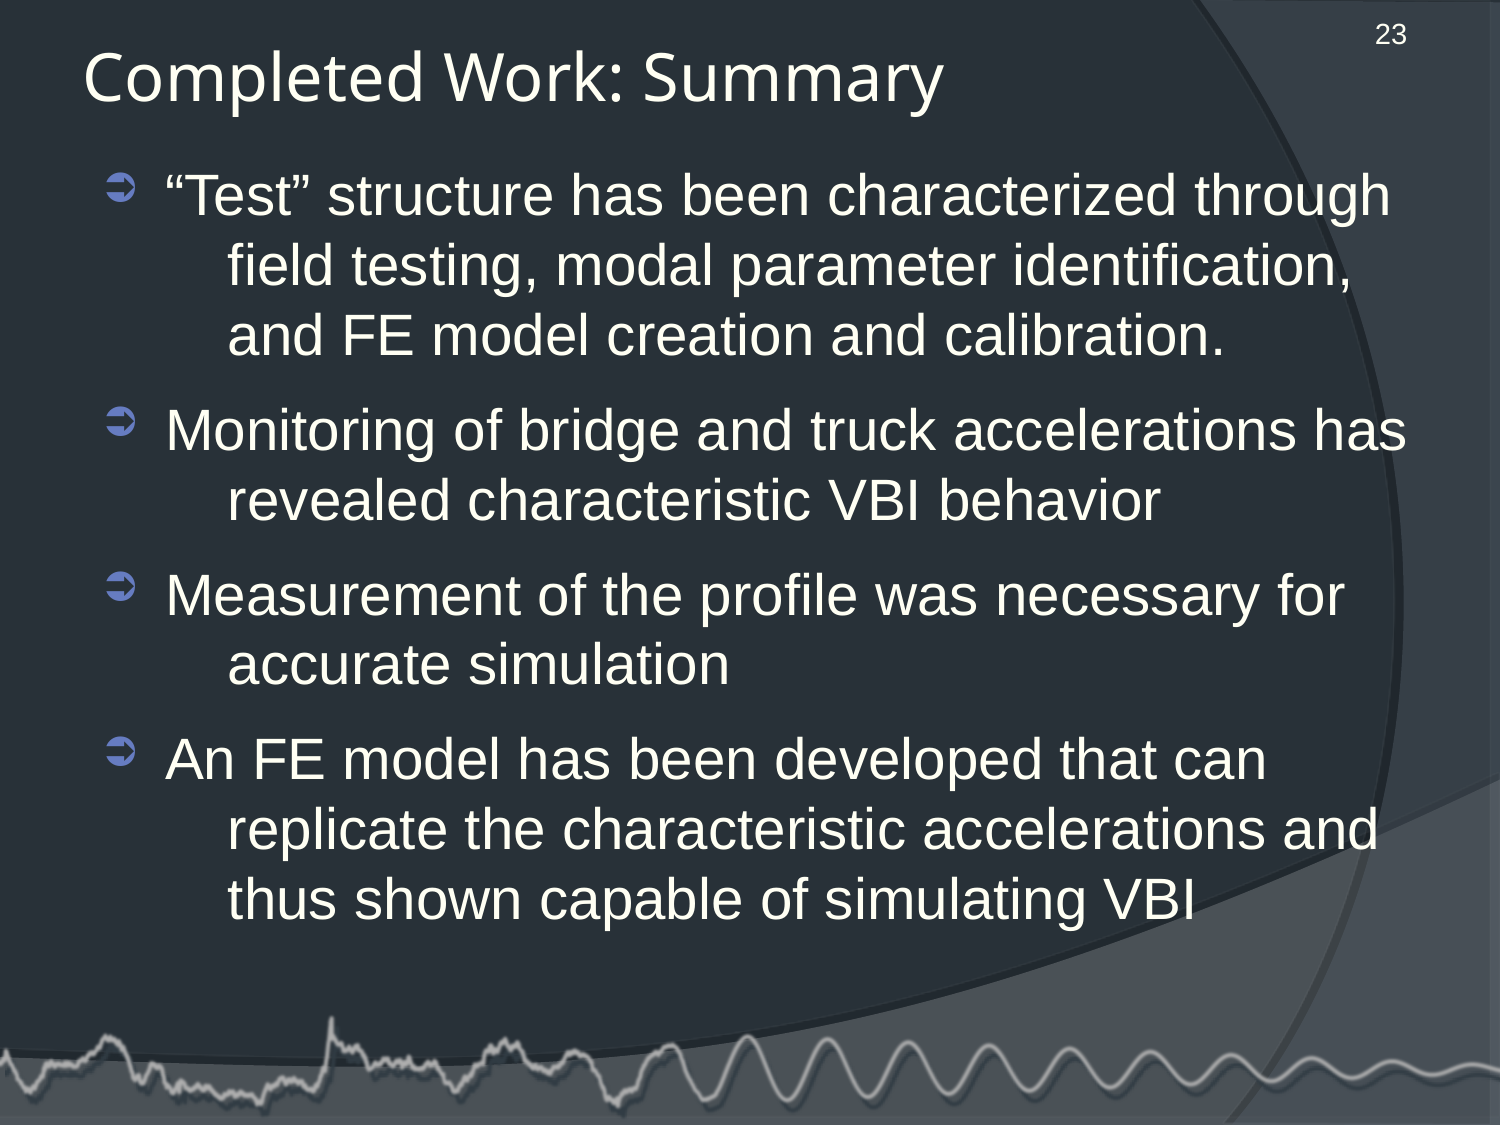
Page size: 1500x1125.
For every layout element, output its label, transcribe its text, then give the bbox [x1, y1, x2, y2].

list “Test” structure has been characterized through field testing, modal parameter identification, and FE model creation and calibration. Monitoring of bridge and truck accelerations has revealed characteristic VBI behavior Measurement of the profile was necessary for accurate simulation An FE model has been developed that can replicate the characteristic accelerations and thus shown capable of simulating VBI [75, 149, 1426, 1005]
picture [0, 987, 1500, 1125]
title Completed Work: Summary [75, 24, 1426, 125]
text_box <number> [1374, 0, 1500, 60]
